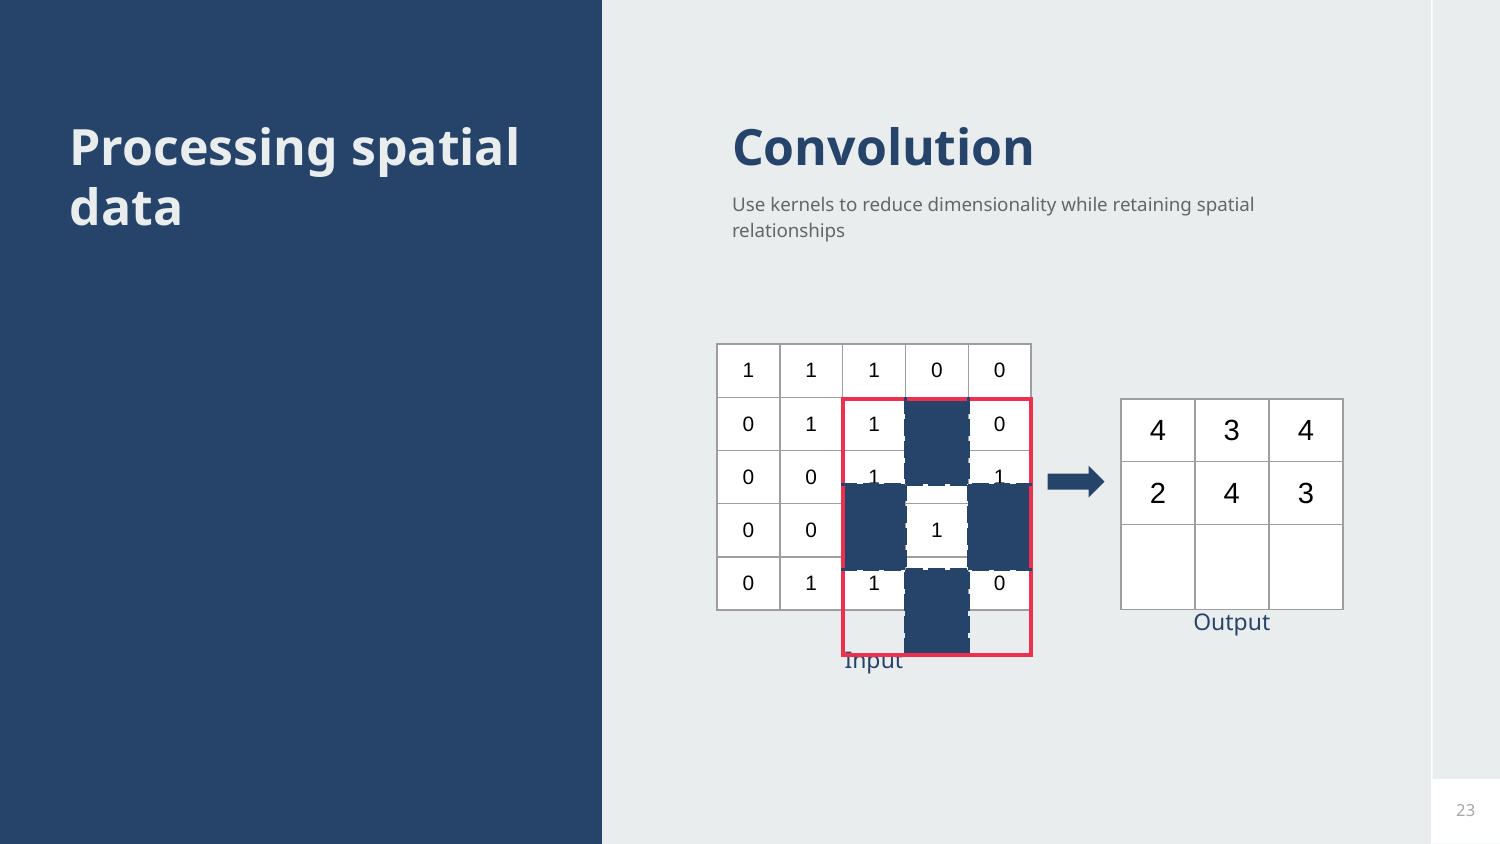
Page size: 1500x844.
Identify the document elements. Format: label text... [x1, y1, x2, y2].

table_cell [1196, 525, 1268, 588]
title Convolution [717, 99, 1367, 194]
table_cell [1122, 525, 1194, 588]
table_header 0 [906, 345, 968, 397]
list Use kernels to reduce dimensionality while retaining spatial relationships [717, 194, 1313, 256]
table_cell [845, 570, 905, 653]
table_header 0 [969, 345, 1030, 397]
table_header 4 [1270, 400, 1342, 461]
table_cell [968, 484, 1029, 570]
table_cell [968, 570, 1029, 653]
table_header [845, 401, 905, 484]
table_header 3 [1196, 400, 1268, 461]
table_header 4 [1122, 400, 1194, 461]
table_cell 1 [781, 398, 841, 450]
table_header 1 [781, 345, 842, 397]
table_cell [905, 570, 968, 653]
subtitle Input [717, 626, 1032, 682]
table_cell 3 [1270, 462, 1342, 524]
table_header [905, 401, 968, 484]
table_cell 0 [718, 398, 779, 450]
table_header [968, 401, 1029, 484]
table_cell 0 [718, 451, 779, 503]
table_cell 0 [781, 504, 841, 556]
table_cell 0 [781, 451, 841, 503]
table_cell 2 [1122, 462, 1194, 524]
table_header 1 [843, 345, 905, 397]
subtitle Output [1120, 588, 1344, 644]
table_cell 1 [781, 558, 841, 609]
table_cell [905, 484, 968, 570]
title Processing spatial data [54, 99, 582, 703]
table_cell 0 [718, 558, 779, 609]
text_box [1047, 465, 1105, 498]
table_cell 0 [718, 504, 779, 556]
table_cell 4 [1196, 462, 1268, 524]
table_header 1 [718, 345, 779, 397]
table_cell [1270, 525, 1342, 588]
slide_number <number> [1400, 779, 1491, 844]
table_cell [845, 484, 905, 570]
